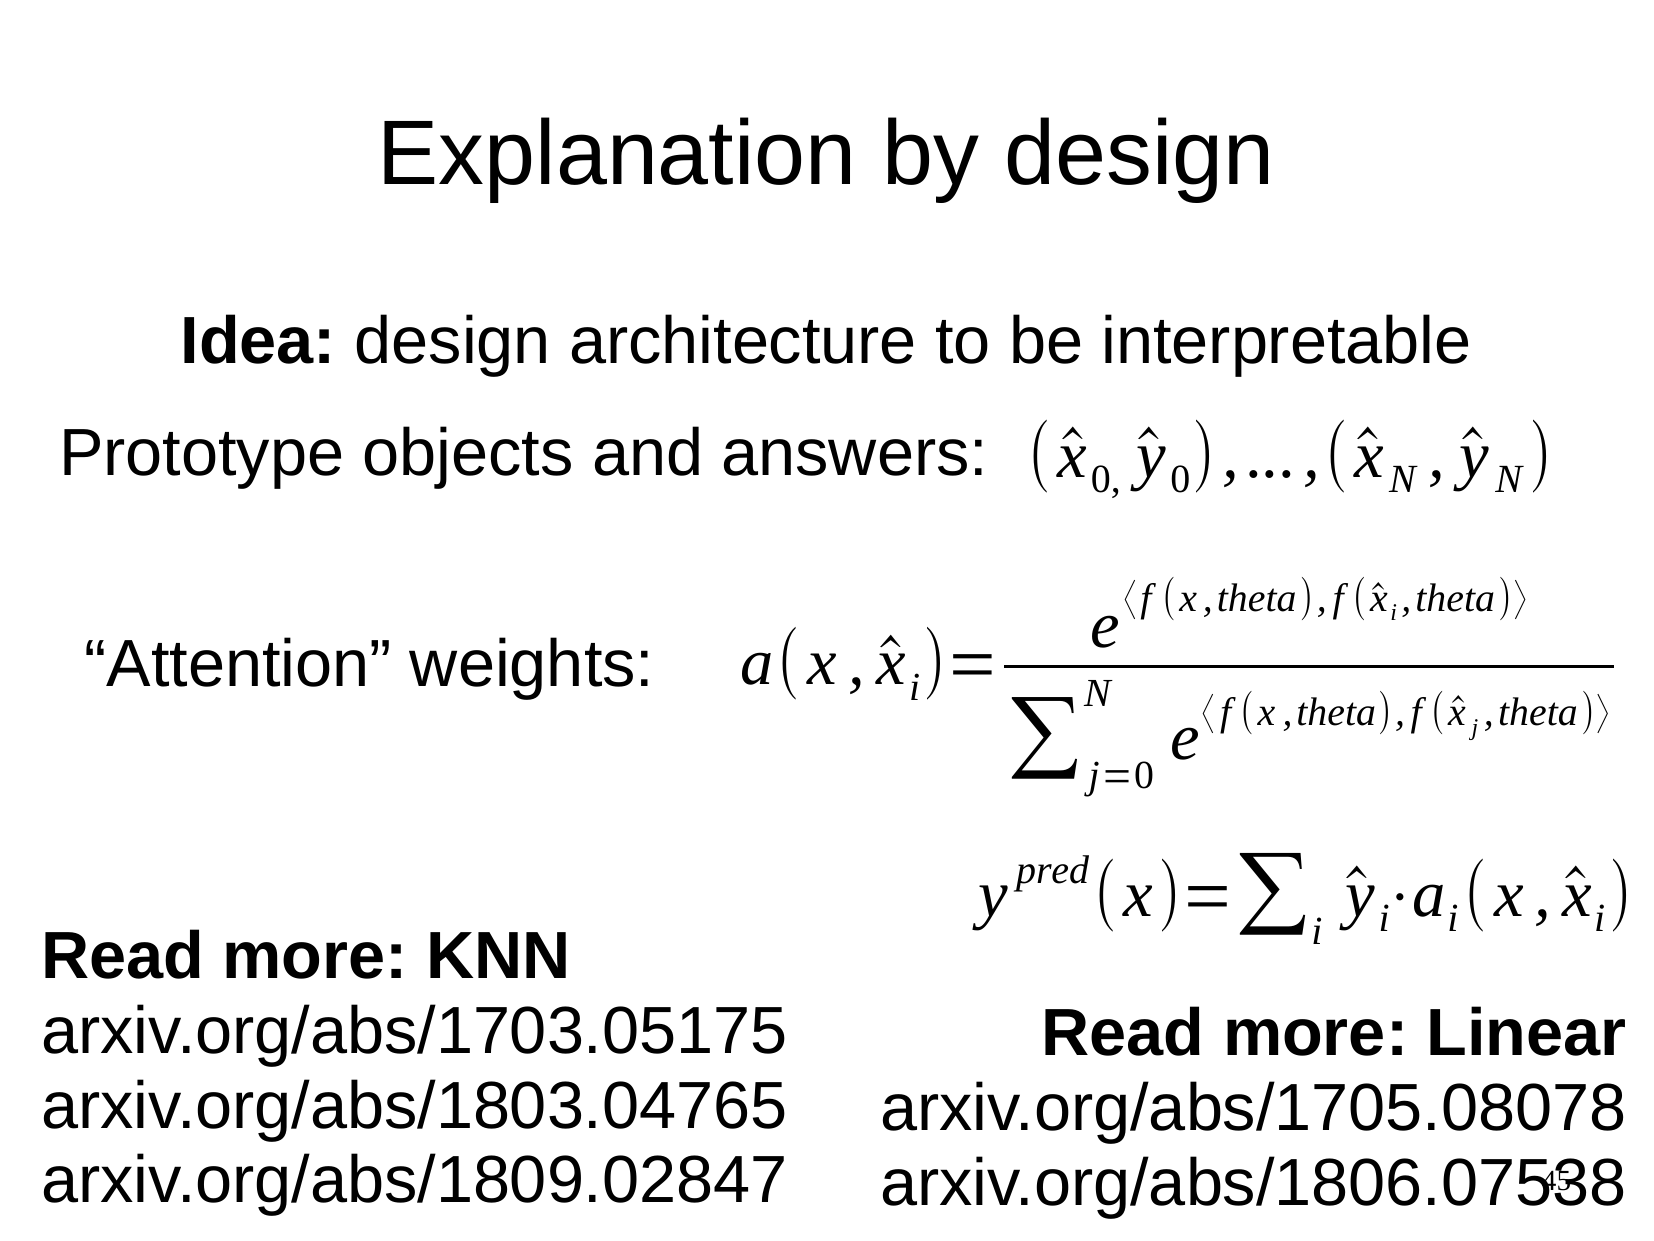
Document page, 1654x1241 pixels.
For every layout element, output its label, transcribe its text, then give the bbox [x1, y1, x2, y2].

text_box “Attention” weights: [84, 588, 769, 738]
text_box Read more: KNN arxiv.org/abs/1703.05175 arxiv.org/abs/1803.04765 arxiv.org/abs/1809.02847 [41, 918, 1530, 1218]
title Explanation by design [82, 49, 1571, 257]
text_box Read more: Linear arxiv.org/abs/1705.08078 arxiv.org/abs/1806.07538 [846, 995, 1627, 1220]
subtitle Idea: design architecture to be interpretable [82, 290, 1571, 391]
chart [962, 847, 1638, 954]
text_box Prototype objects and answers: [59, 402, 1548, 503]
chart [1022, 416, 1558, 502]
chart [732, 575, 1623, 797]
